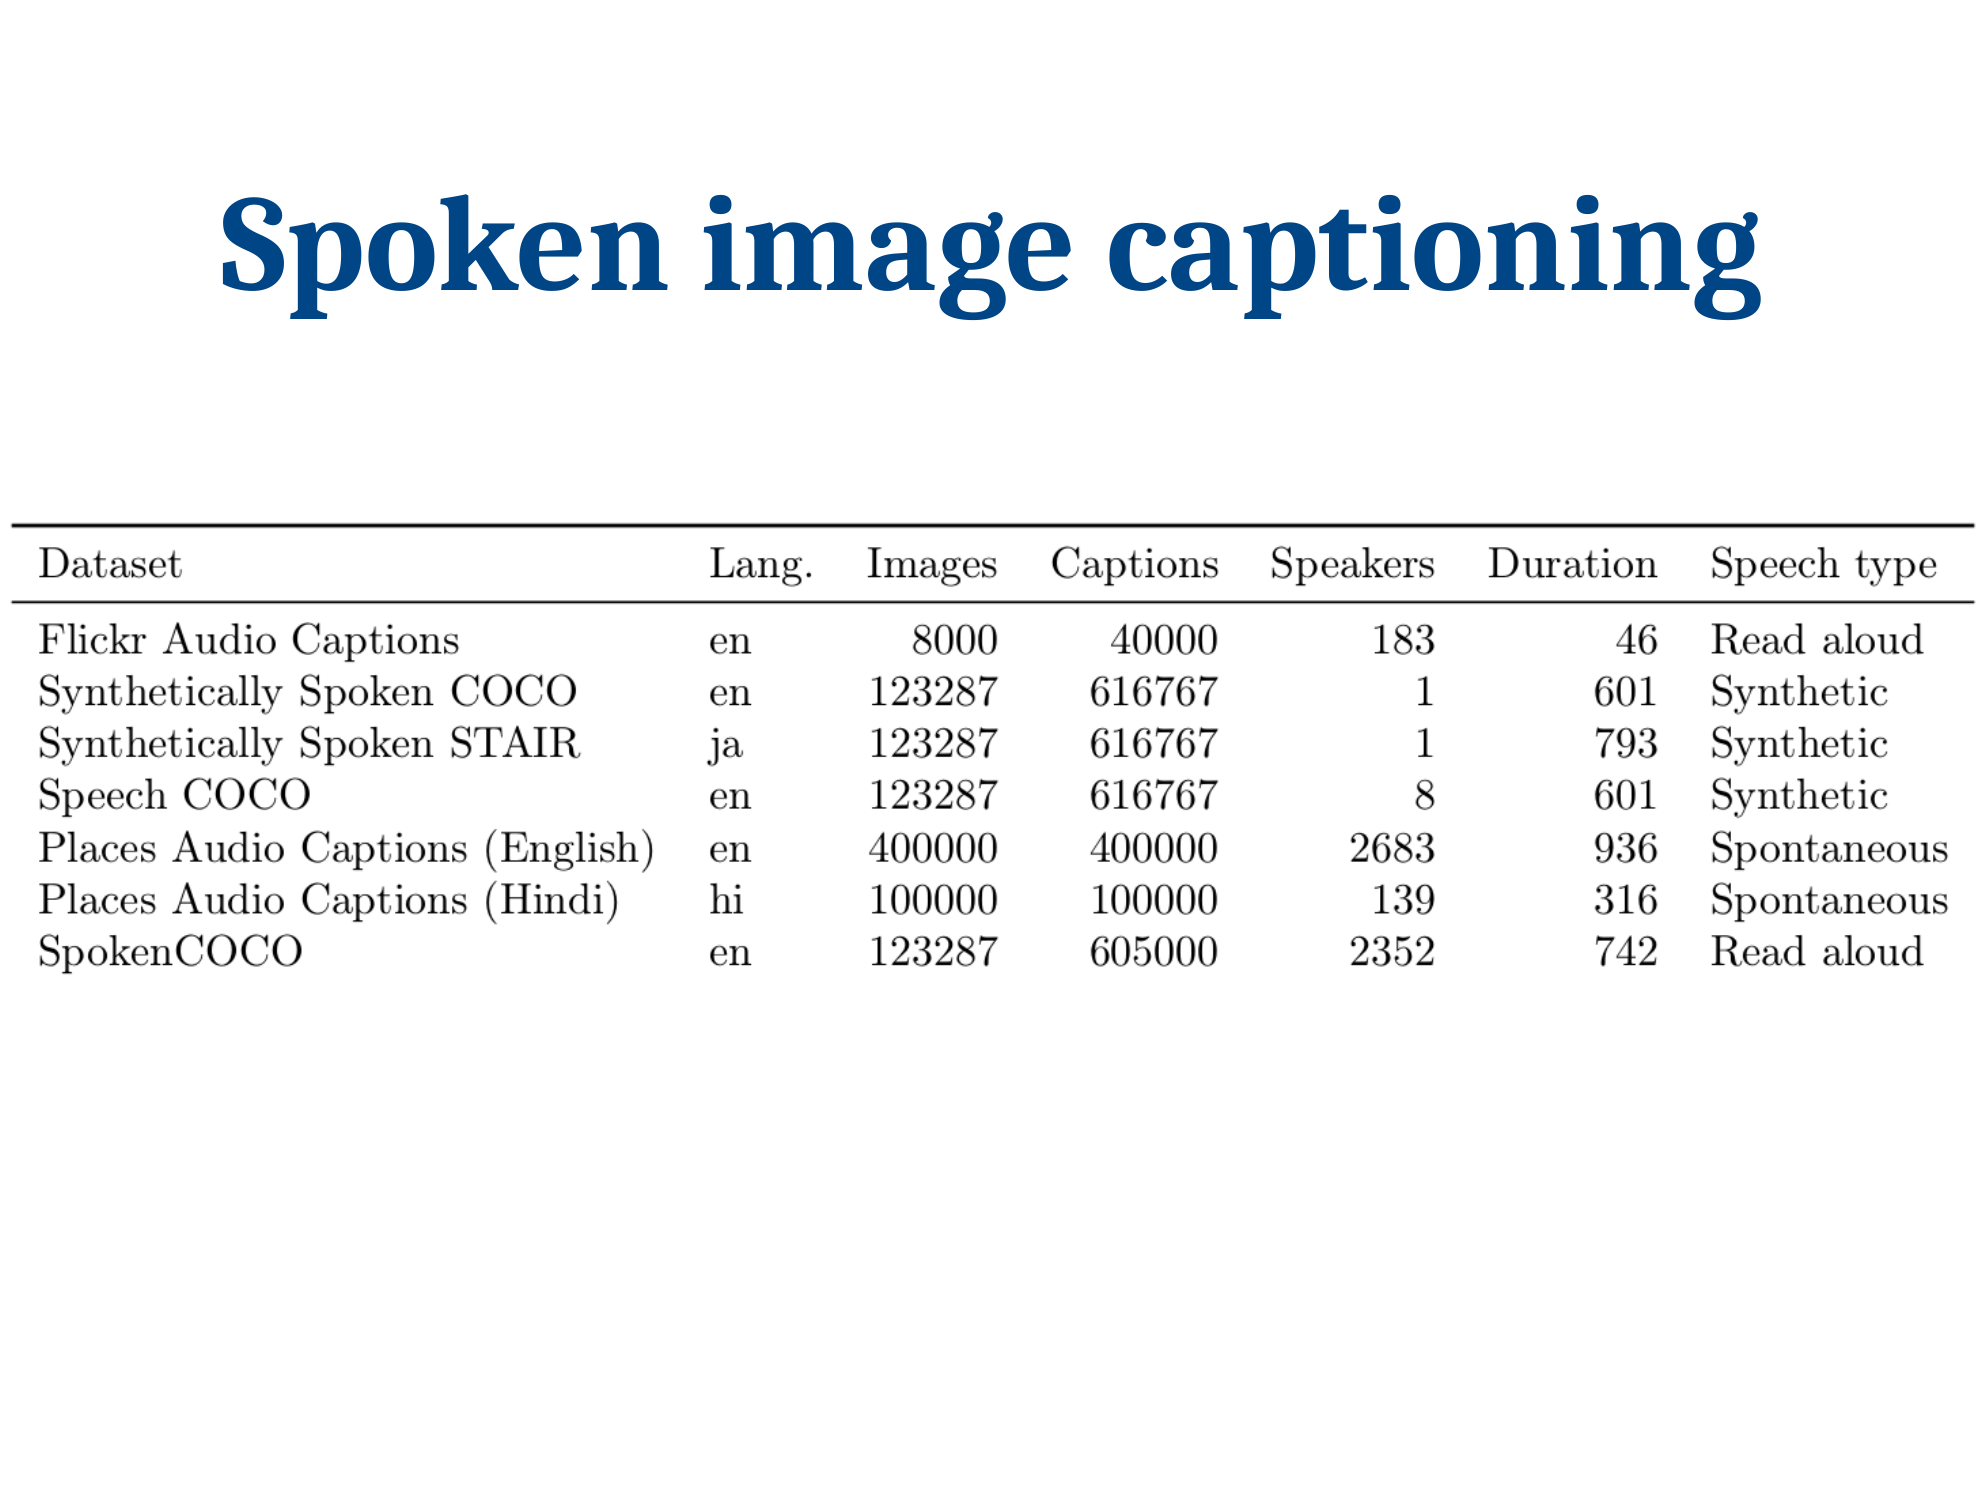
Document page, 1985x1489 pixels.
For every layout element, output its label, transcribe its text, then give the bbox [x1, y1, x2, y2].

picture [0, 508, 1985, 983]
title Spoken image captioning [99, 59, 1885, 432]
